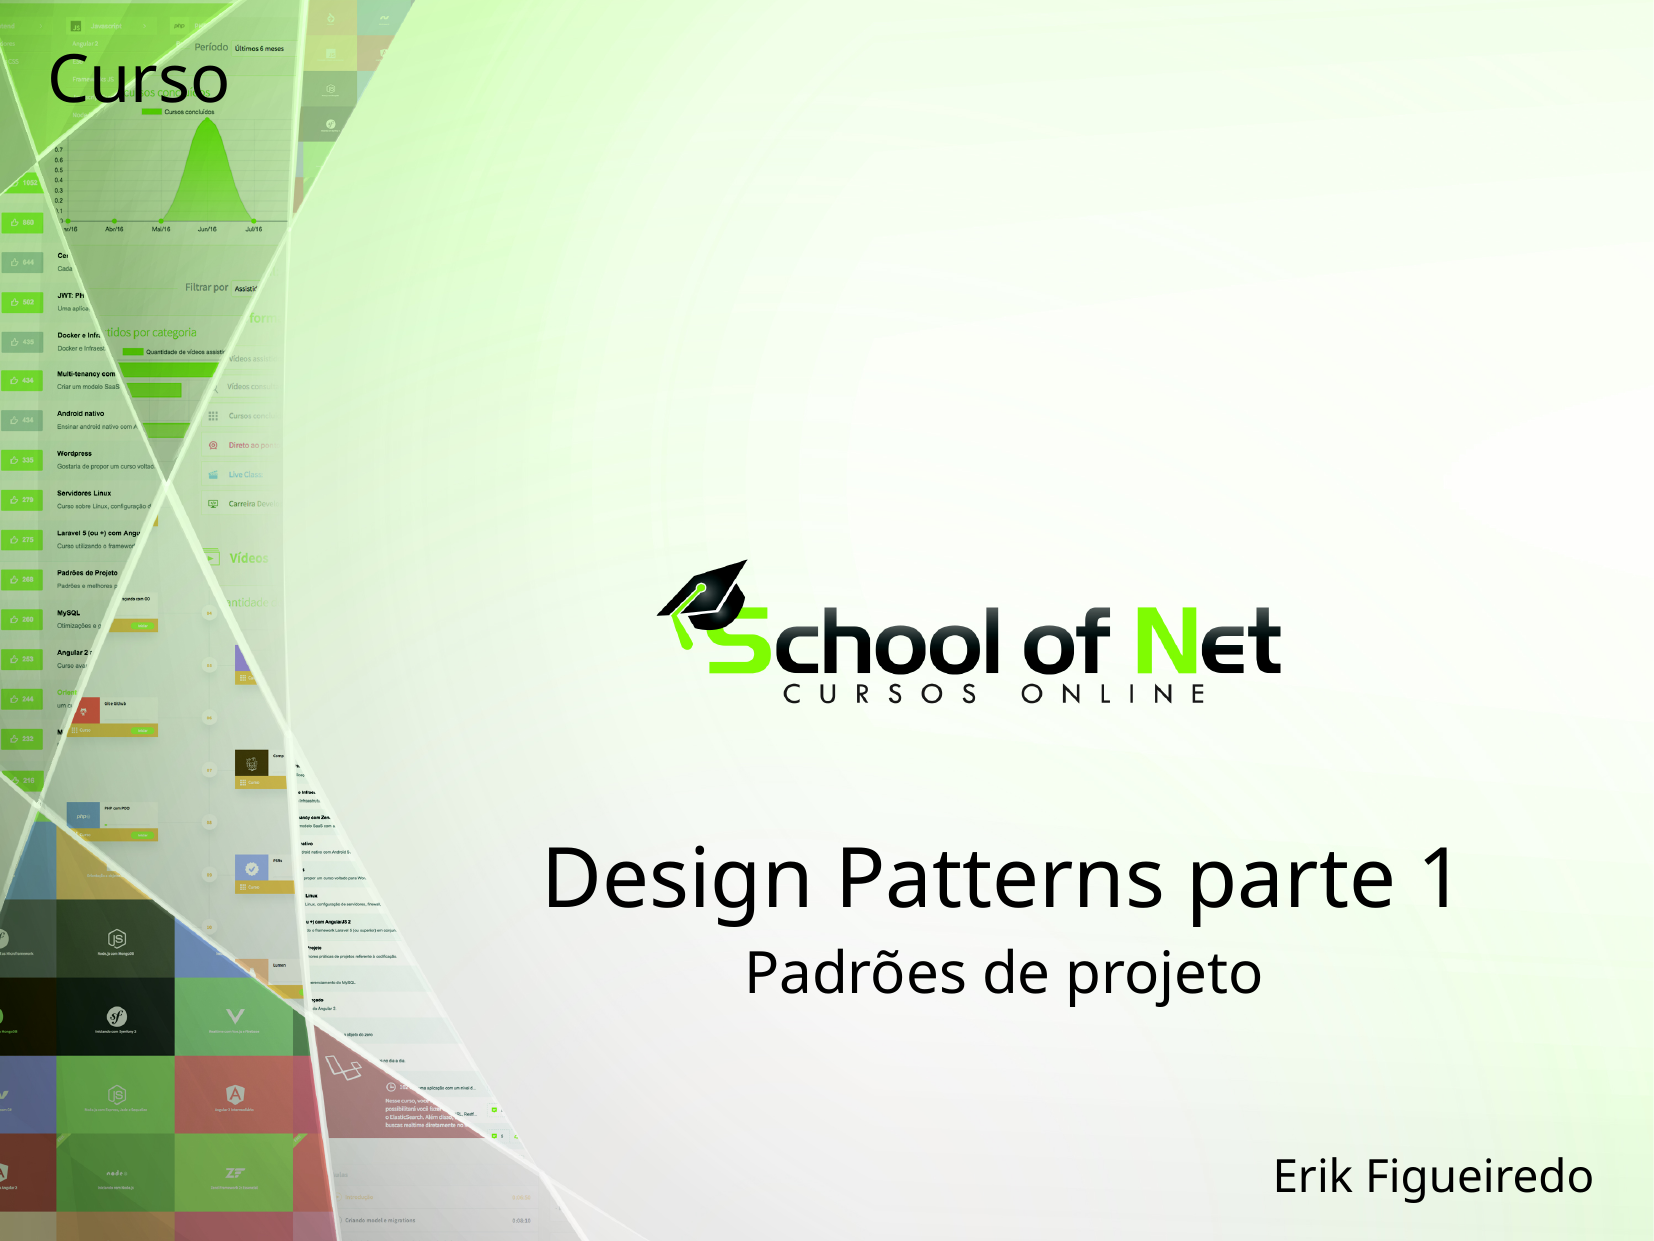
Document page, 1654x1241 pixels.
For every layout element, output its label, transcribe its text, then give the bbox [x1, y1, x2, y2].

picture [0, 0, 1654, 1241]
subtitle Design Patterns parte 1 Padrões de projeto [354, 779, 1654, 1050]
text_box Curso [47, 35, 1087, 119]
text_box Erik Figueiredo [767, 1133, 1595, 1217]
